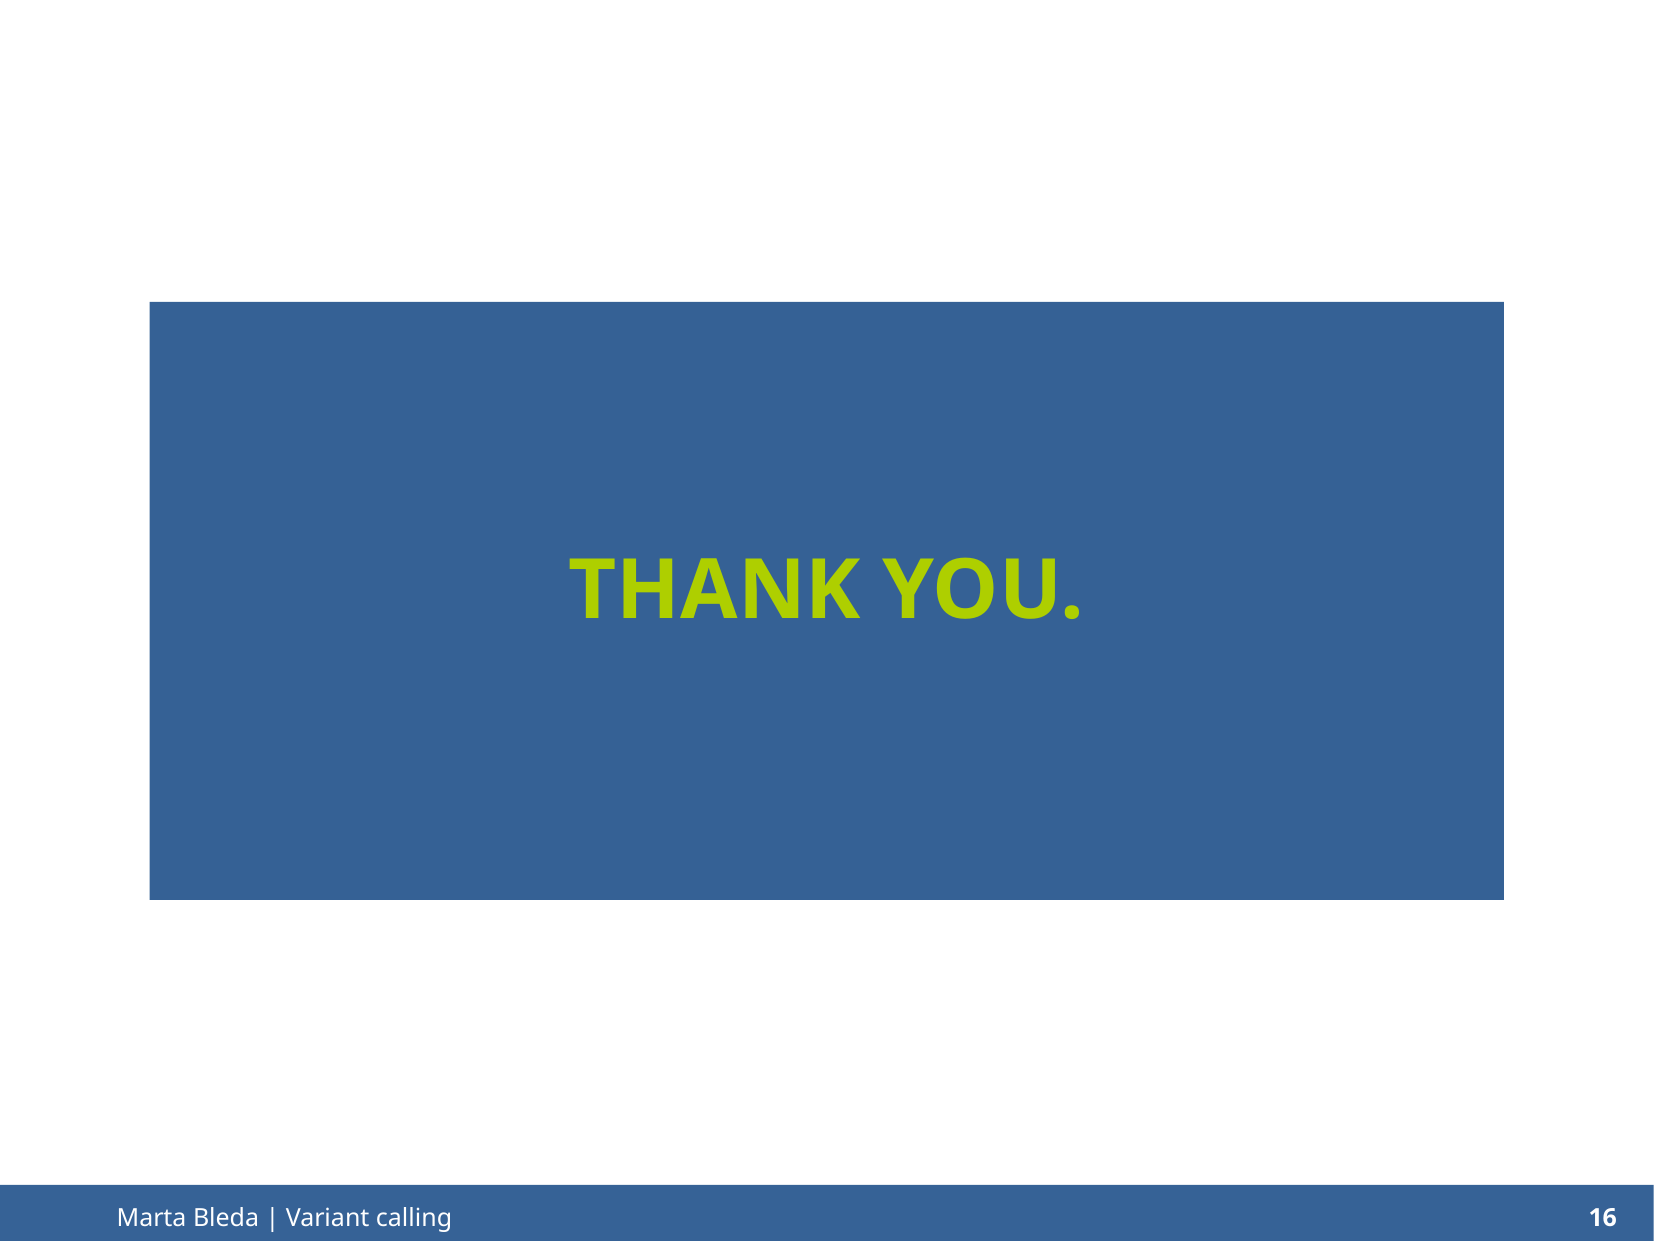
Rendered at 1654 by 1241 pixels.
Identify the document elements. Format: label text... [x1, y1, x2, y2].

title THANK YOU. [219, 482, 1435, 690]
